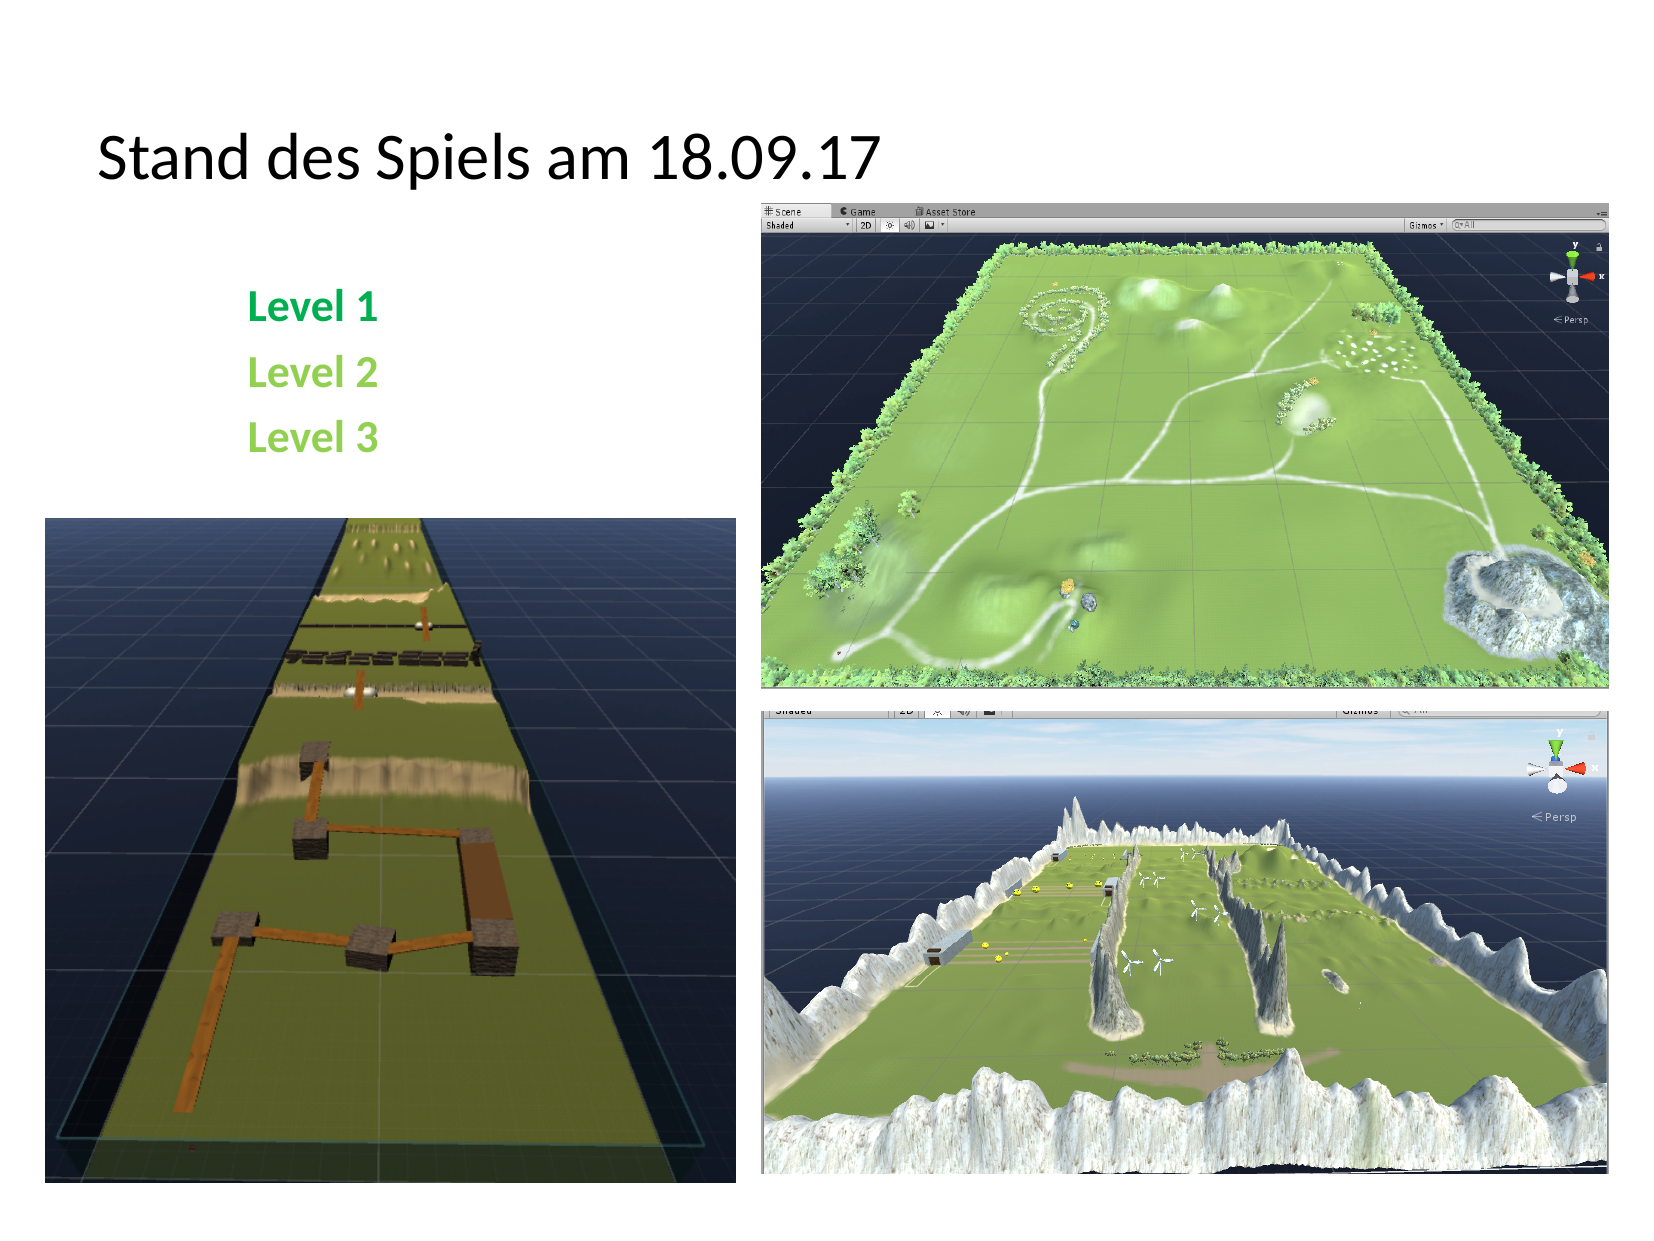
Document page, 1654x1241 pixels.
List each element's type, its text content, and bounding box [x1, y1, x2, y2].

list Level 1 Level 2 Level 3 [82, 268, 1571, 1108]
picture [45, 518, 736, 1183]
title Stand des Spiels am 18.09.17 [82, 49, 1571, 257]
picture [761, 203, 1609, 689]
picture [761, 711, 1609, 1175]
